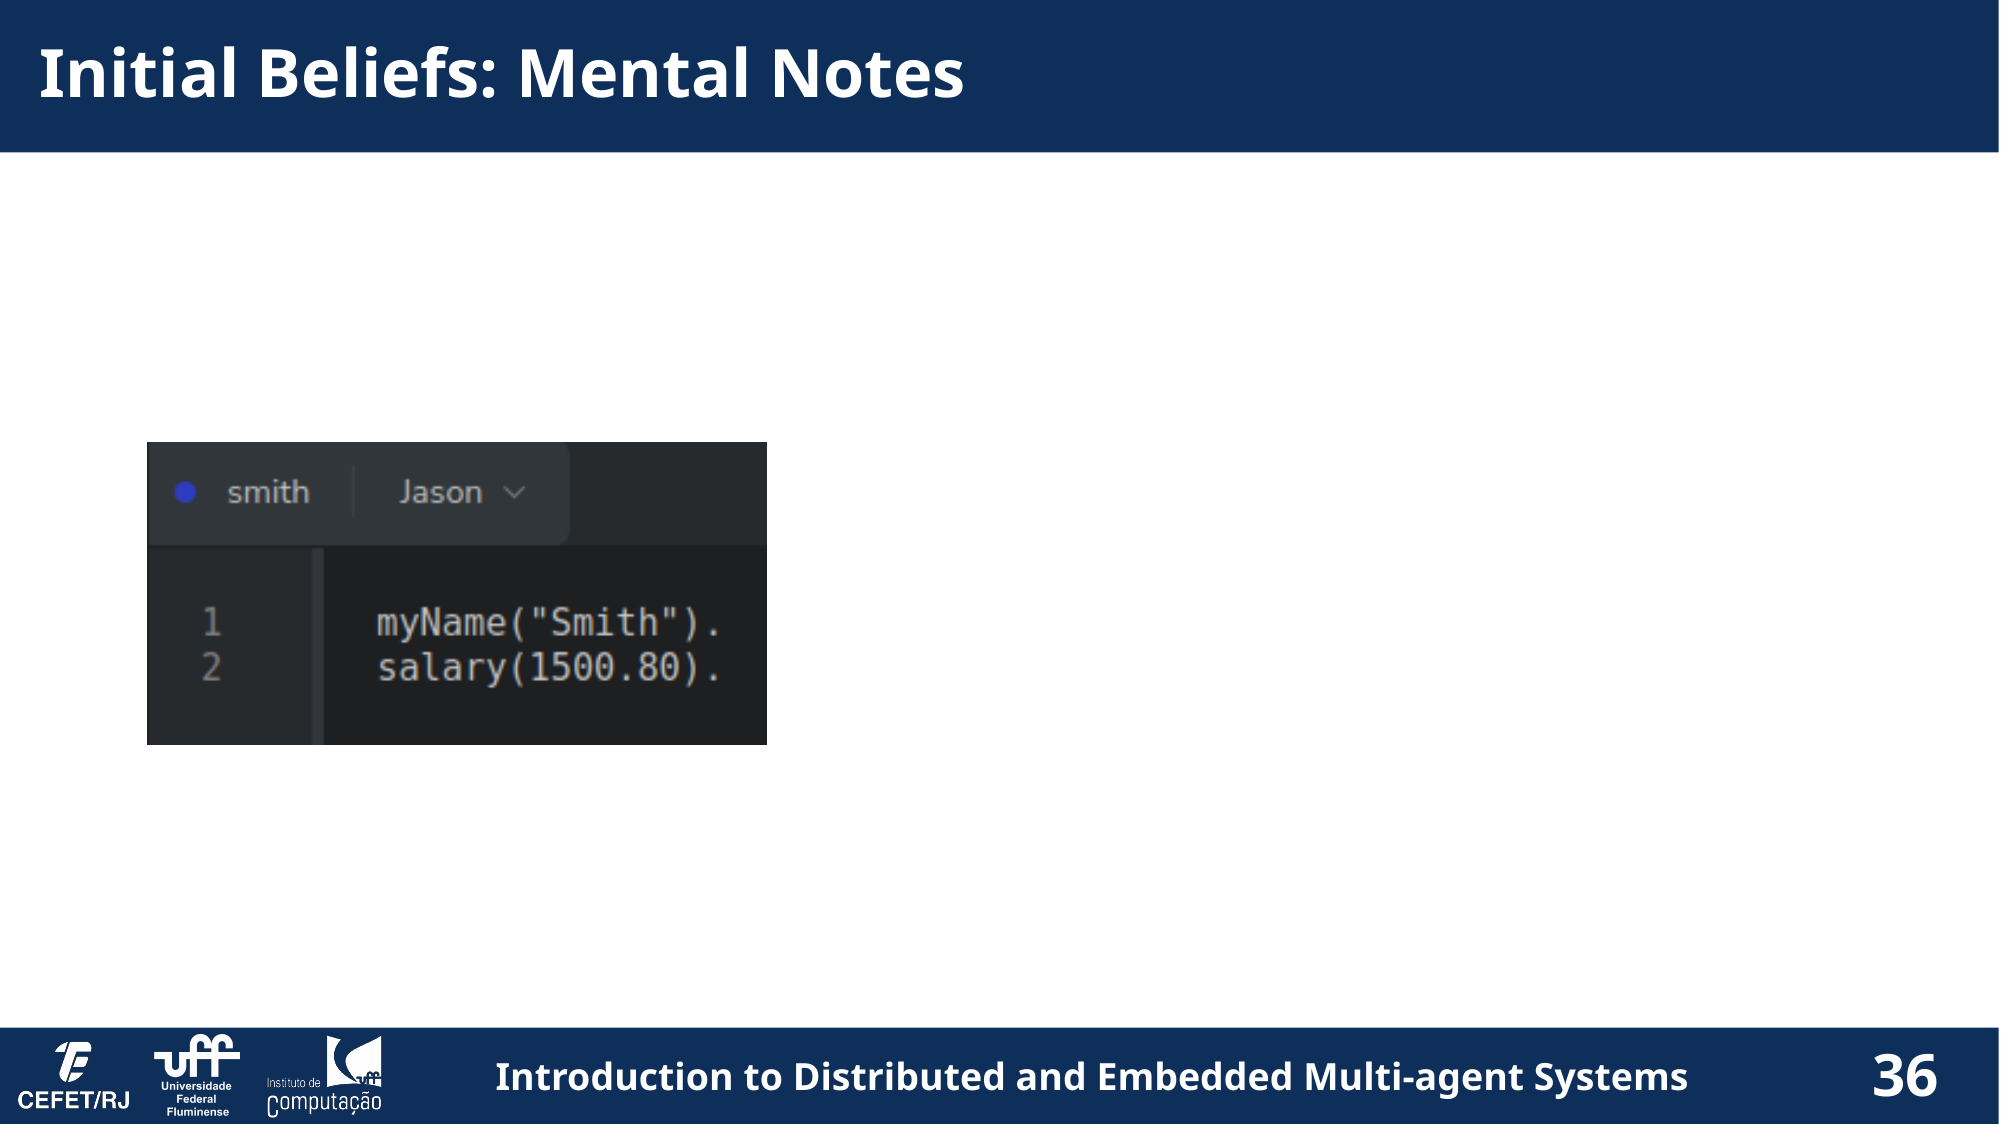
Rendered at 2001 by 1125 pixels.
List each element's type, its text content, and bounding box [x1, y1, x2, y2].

picture [265, 1033, 383, 1118]
picture [153, 1033, 241, 1121]
picture [18, 1021, 129, 1125]
picture [147, 442, 767, 745]
text_box Initial Beliefs: Mental Notes [25, 23, 1999, 119]
